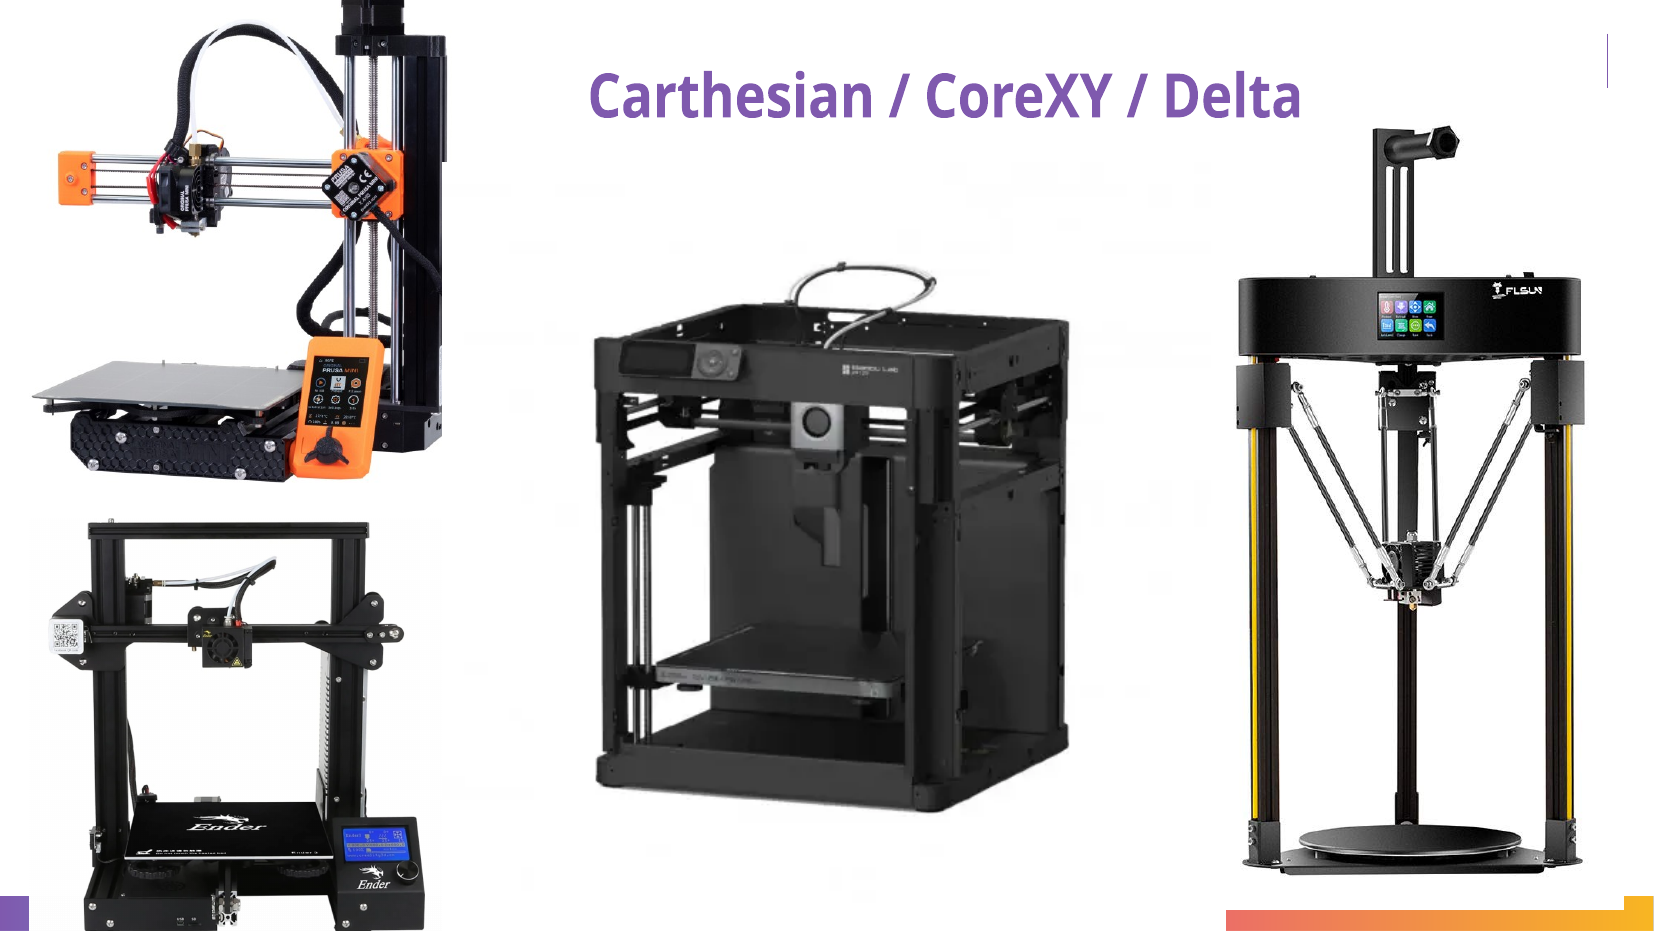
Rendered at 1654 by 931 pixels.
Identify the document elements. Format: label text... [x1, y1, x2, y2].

text_box Carthesian / CoreXY / Delta [768, 83, 791, 118]
text_box Carthesian / CoreXY / Delta [1166, 73, 1198, 118]
text_box Carthesian / CoreXY / Delta [810, 83, 837, 118]
text_box Carthesian / CoreXY / Delta [1249, 76, 1270, 118]
text_box Carthesian / CoreXY / Delta [1126, 73, 1148, 118]
text_box Carthesian / CoreXY / Delta [1015, 83, 1043, 118]
text_box Carthesian / CoreXY / Delta [678, 76, 699, 118]
text_box Carthesian / CoreXY / Delta [994, 83, 1014, 118]
text_box Carthesian / CoreXY / Delta [703, 70, 731, 118]
text_box Carthesian / CoreXY / Delta [927, 73, 956, 118]
picture [1282, 102, 1291, 111]
text_box Carthesian / CoreXY / Delta [657, 83, 676, 118]
text_box Carthesian / CoreXY / Delta [1273, 83, 1300, 118]
text_box Carthesian / CoreXY / Delta [623, 83, 650, 118]
text_box Carthesian / CoreXY / Delta [1044, 73, 1113, 118]
text_box Carthesian / CoreXY / Delta [1203, 83, 1230, 118]
picture [0, 0, 1654, 931]
text_box Carthesian / CoreXY / Delta [888, 73, 911, 118]
text_box Carthesian / CoreXY / Delta [590, 73, 620, 118]
picture [1212, 90, 1222, 96]
text_box Carthesian / CoreXY / Delta [844, 83, 871, 118]
text_box Carthesian / CoreXY / Delta [960, 83, 988, 118]
text_box Carthesian / CoreXY / Delta [737, 83, 764, 118]
